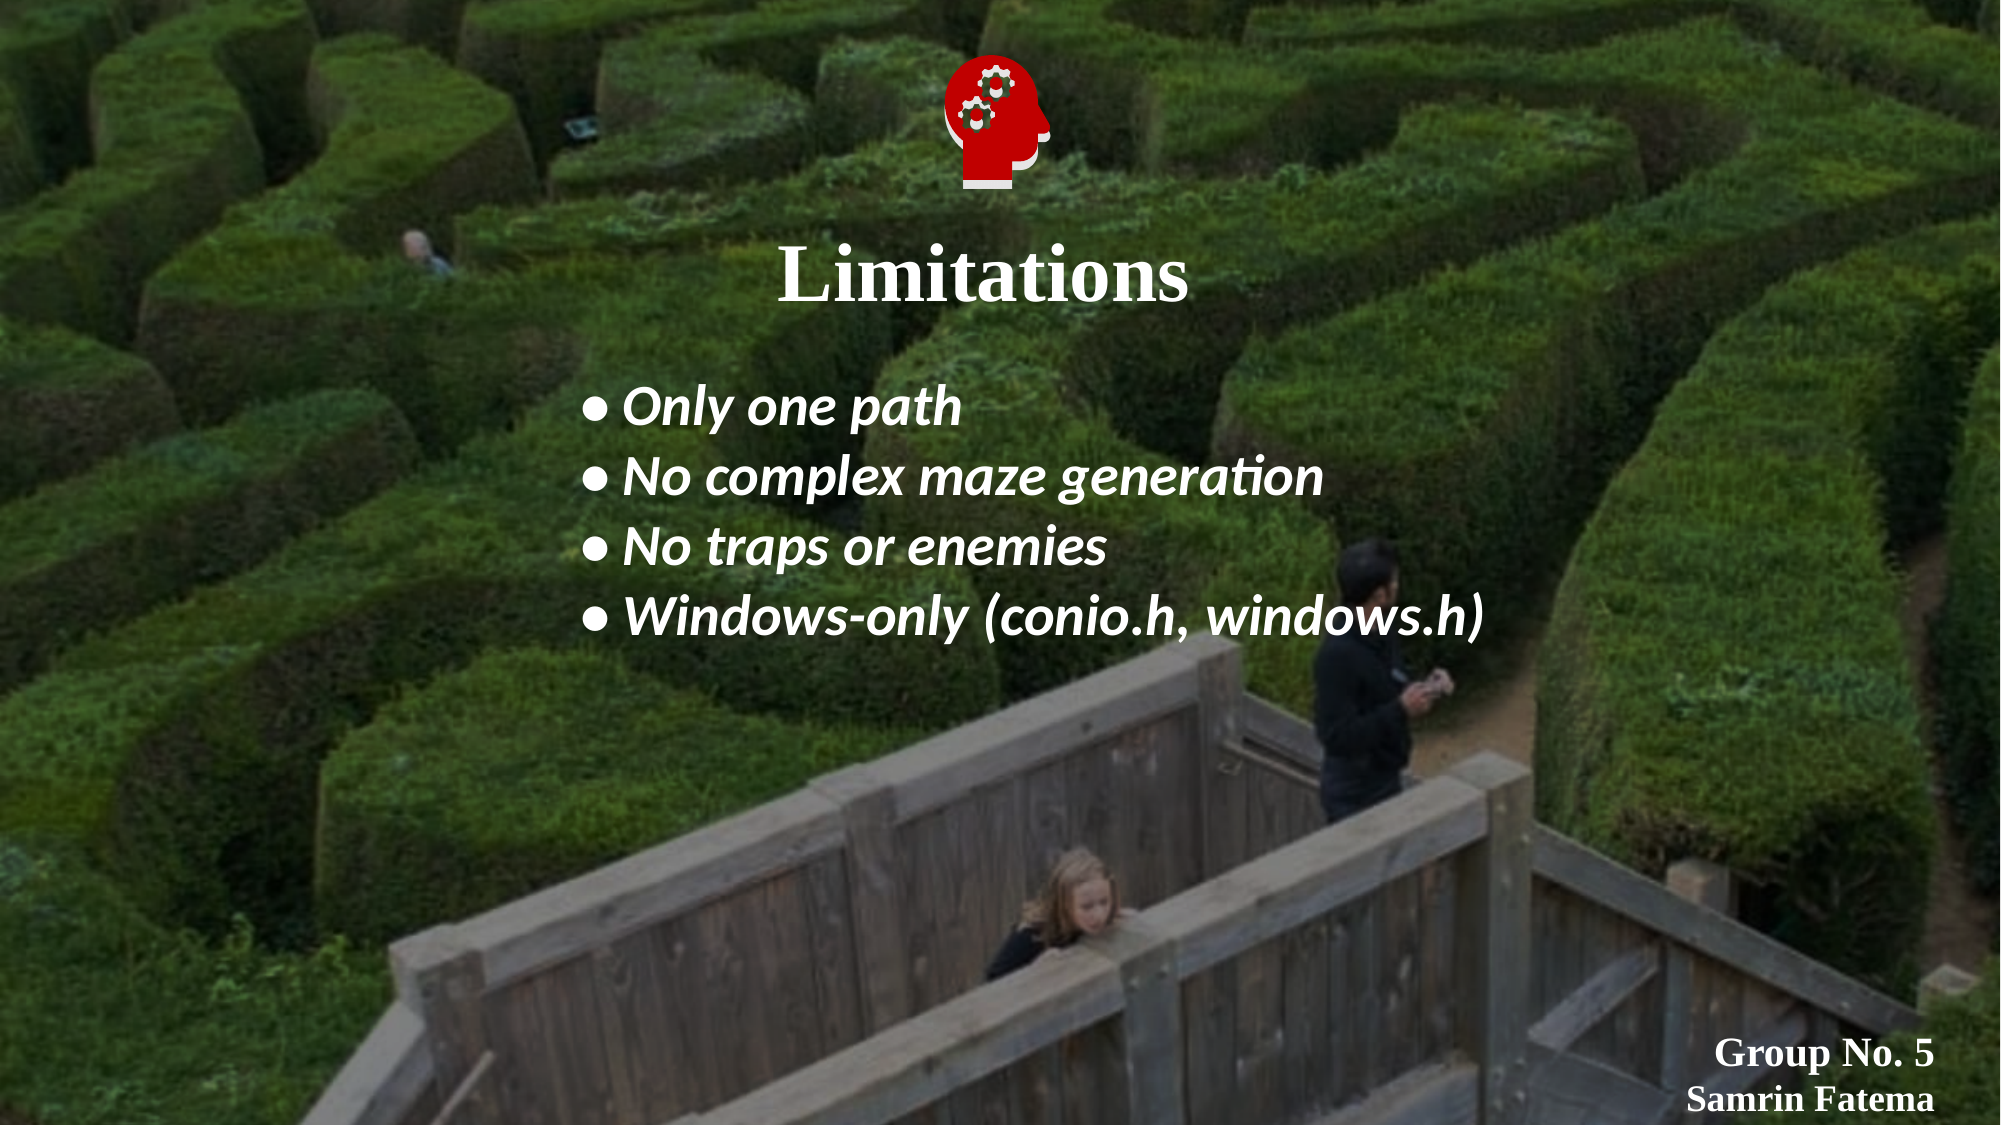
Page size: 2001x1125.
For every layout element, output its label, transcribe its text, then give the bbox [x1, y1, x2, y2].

text_box • Only one path • No complex maze generation • No traps or enemies • Windows-only (conio.h, windows.h) [565, 359, 1656, 704]
picture [0, 0, 2000, 1125]
text_box Group No. 5 Samrin Fatema [1671, 1016, 2000, 1125]
text_box Limitations [762, 211, 1213, 328]
